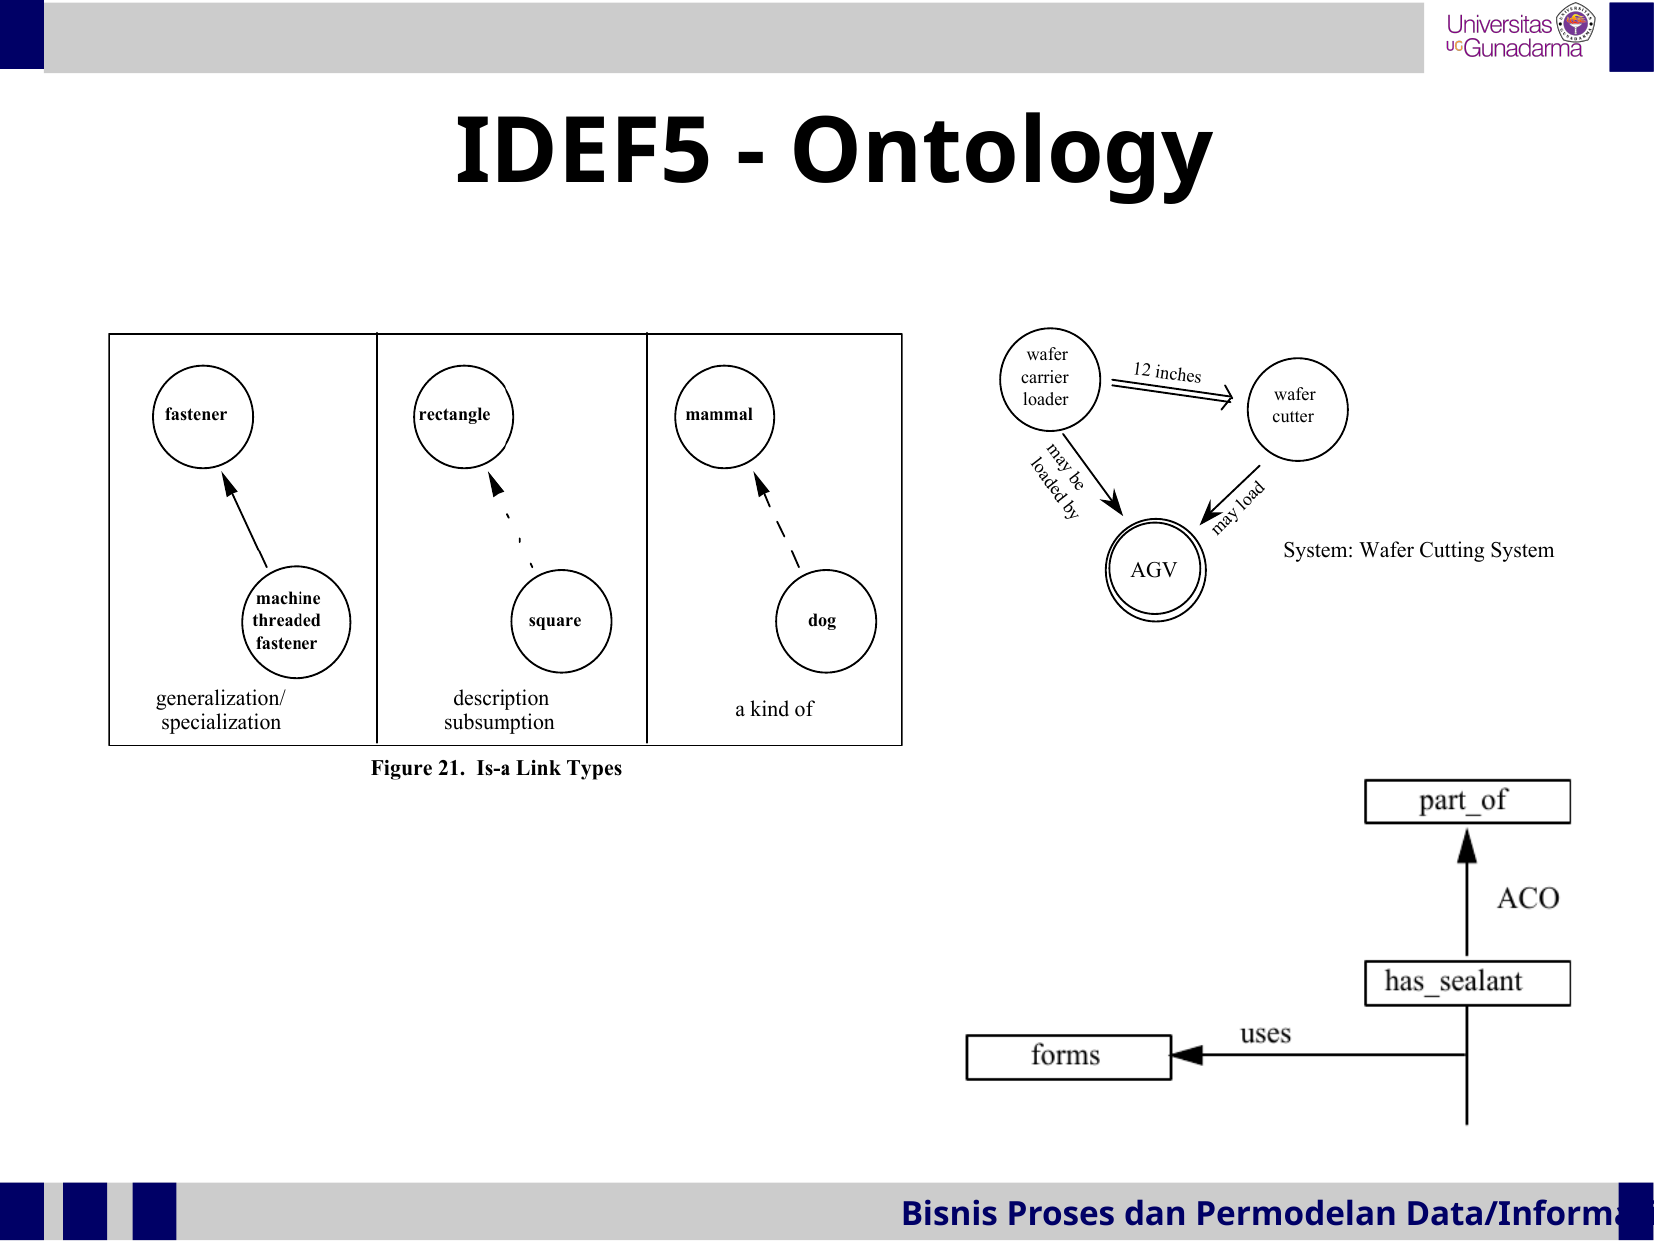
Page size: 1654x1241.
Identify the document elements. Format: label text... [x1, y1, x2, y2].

picture [95, 322, 916, 781]
picture [937, 749, 1626, 1141]
picture [1437, 2, 1610, 62]
title IDEF5 - Ontology [78, 84, 1592, 211]
picture [970, 296, 1576, 631]
